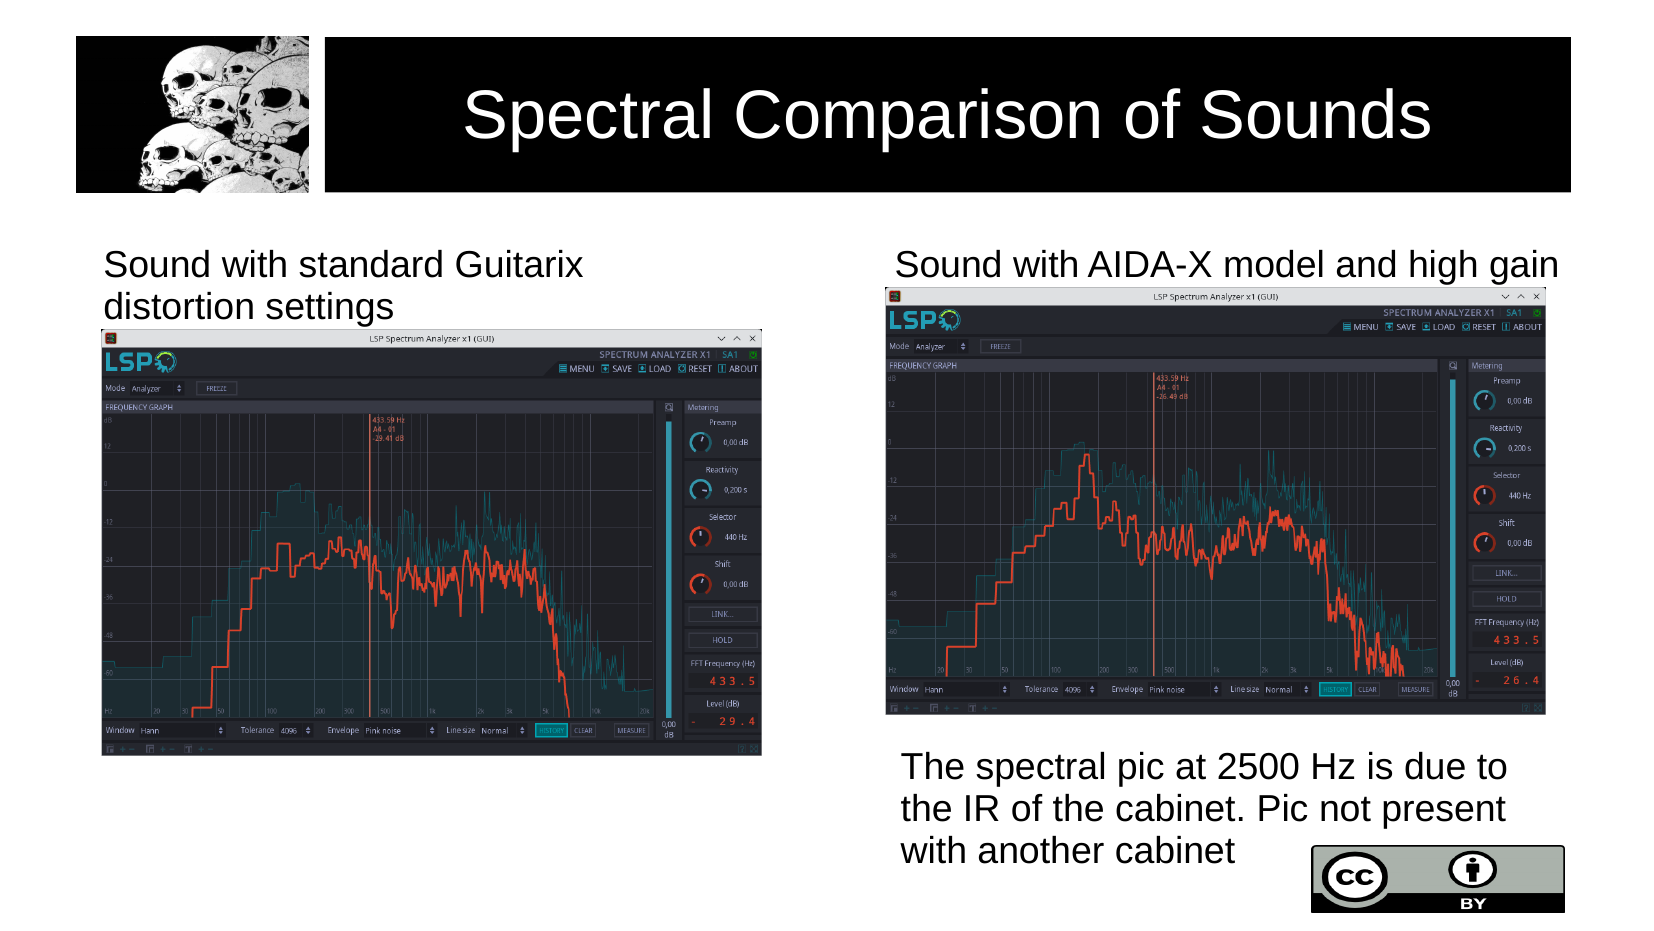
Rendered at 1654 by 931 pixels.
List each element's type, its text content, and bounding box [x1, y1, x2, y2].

picture [76, 36, 309, 193]
text_box Sound with standard Guitarix distortion settings [88, 236, 739, 336]
picture [885, 294, 1546, 715]
text_box The spectral pic at 2500 Hz is due to the IR of the cabinet. Pic not present with another cabinet [885, 738, 1536, 879]
title Spectral Comparison of Sounds [324, 37, 1571, 193]
text_box Sound with AIDA-X model and high gain [879, 236, 1599, 294]
picture [101, 329, 762, 756]
picture [1311, 845, 1565, 913]
